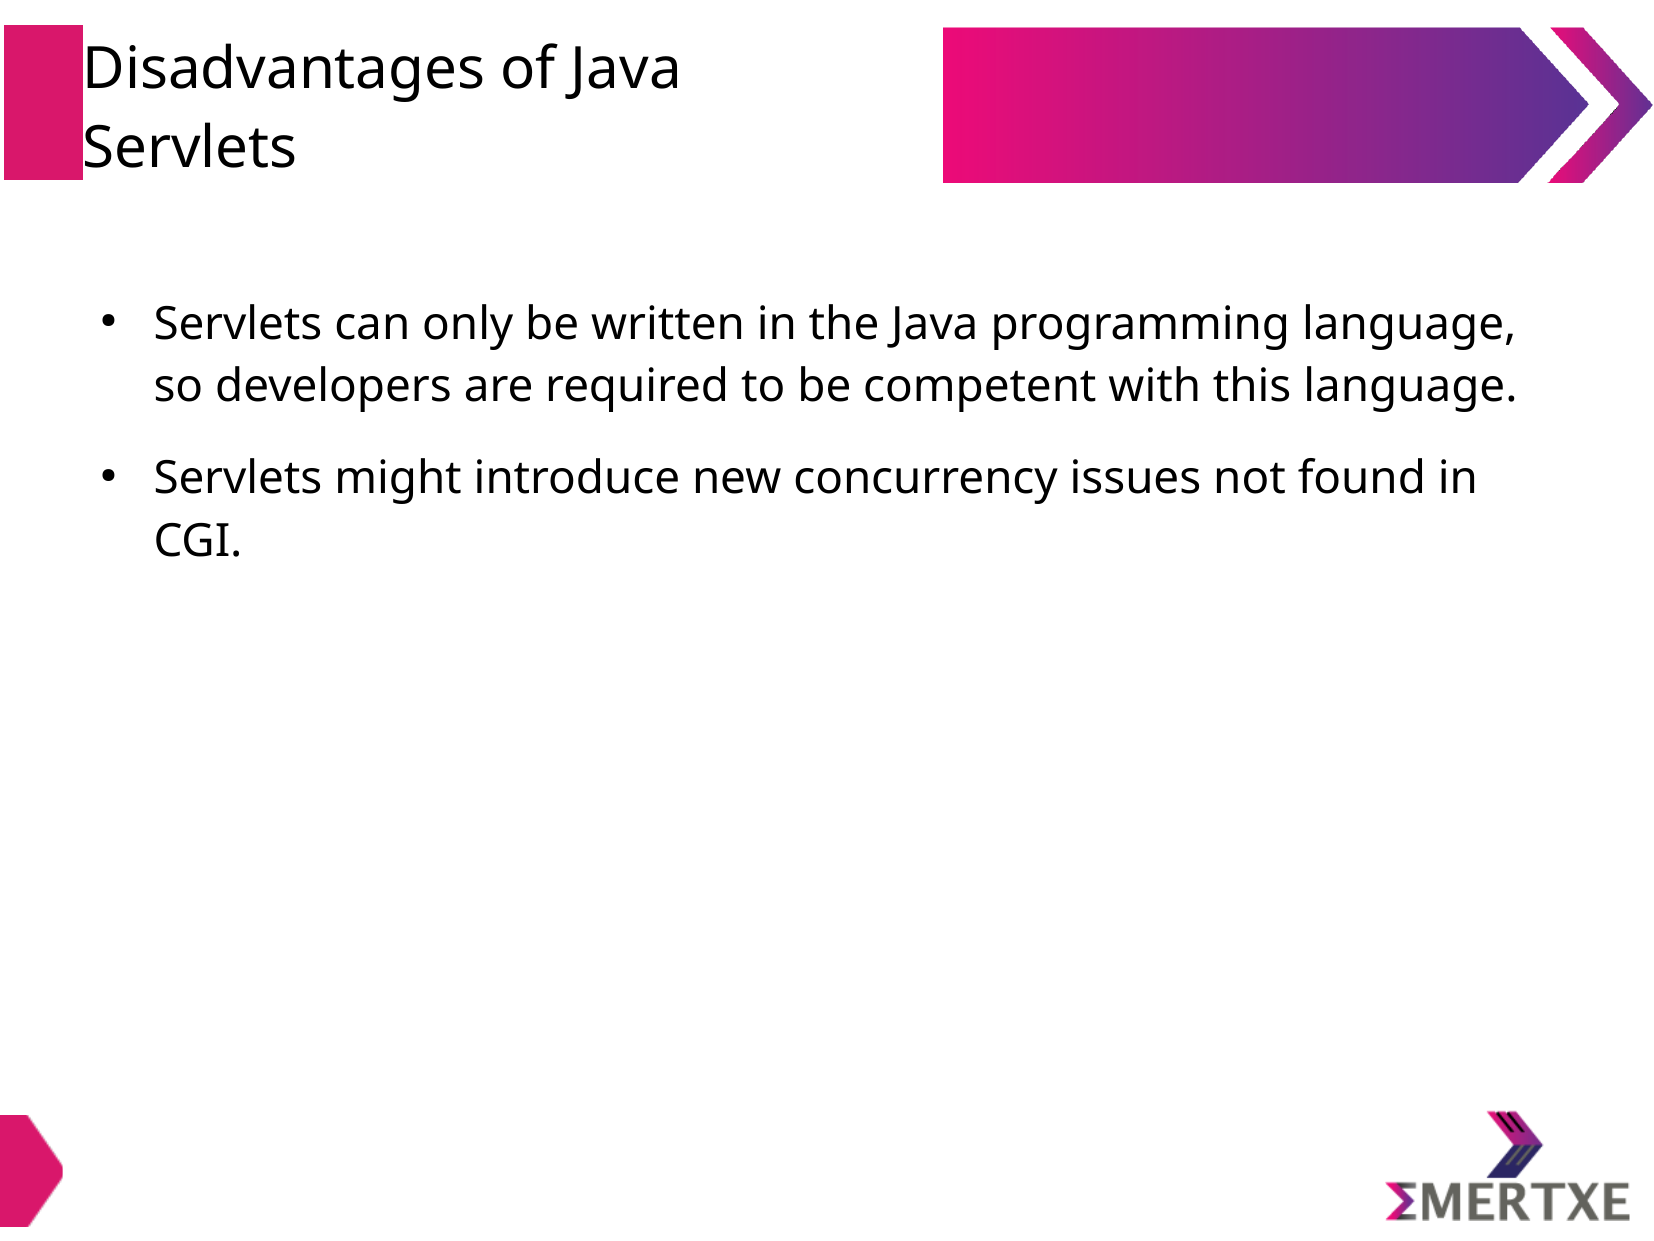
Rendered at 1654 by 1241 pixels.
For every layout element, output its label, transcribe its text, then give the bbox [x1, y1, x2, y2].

picture [1385, 1107, 1631, 1221]
picture [1571, 27, 1653, 183]
list Servlets can only be written in the Java programming language, so developers are required to be competent with this language. Servlets might introduce new concurrency issues not found in CGI. [82, 290, 1571, 1010]
title Disadvantages of Java Servlets [82, 2, 1571, 210]
